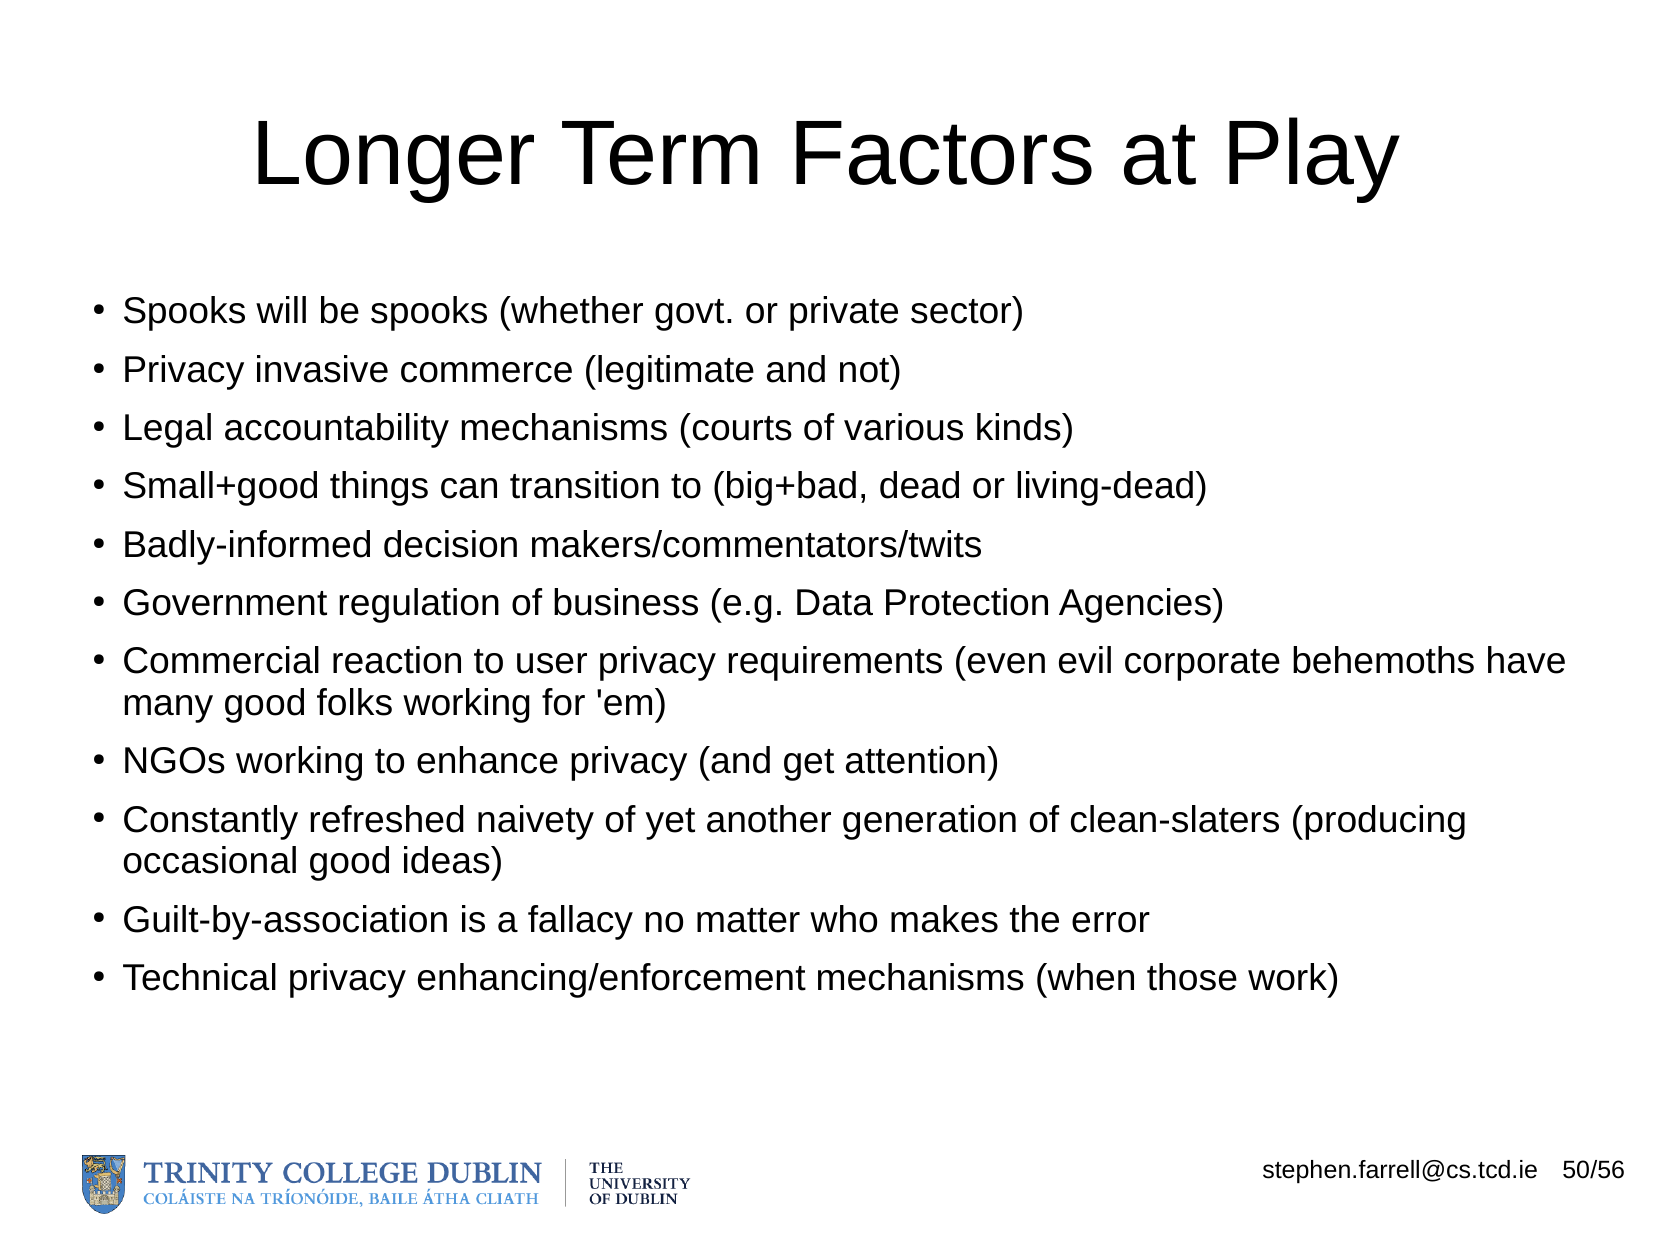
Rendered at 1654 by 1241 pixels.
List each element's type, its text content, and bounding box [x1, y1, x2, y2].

picture [82, 1155, 694, 1214]
list Spooks will be spooks (whether govt. or private sector) Privacy invasive commerce (legitimate and not) Legal accountability mechanisms (courts of various kinds) Small+good things can transition to (big+bad, dead or living-dead) Badly-informed decision makers/commentators/twits Government regulation of business (e.g. Data Protection Agencies) Commercial reaction to user privacy requirements (even evil corporate behemoths have many good folks working for 'em) NGOs working to enhance privacy (and get attention) Constantly refreshed naivety of yet another generation of clean-slaters (producing occasional good ideas) Guilt-by-association is a fallacy no matter who makes the error Technical privacy enhancing/enforcement mechanisms (when those work) [82, 290, 1571, 1010]
title Longer Term Factors at Play [82, 49, 1571, 257]
